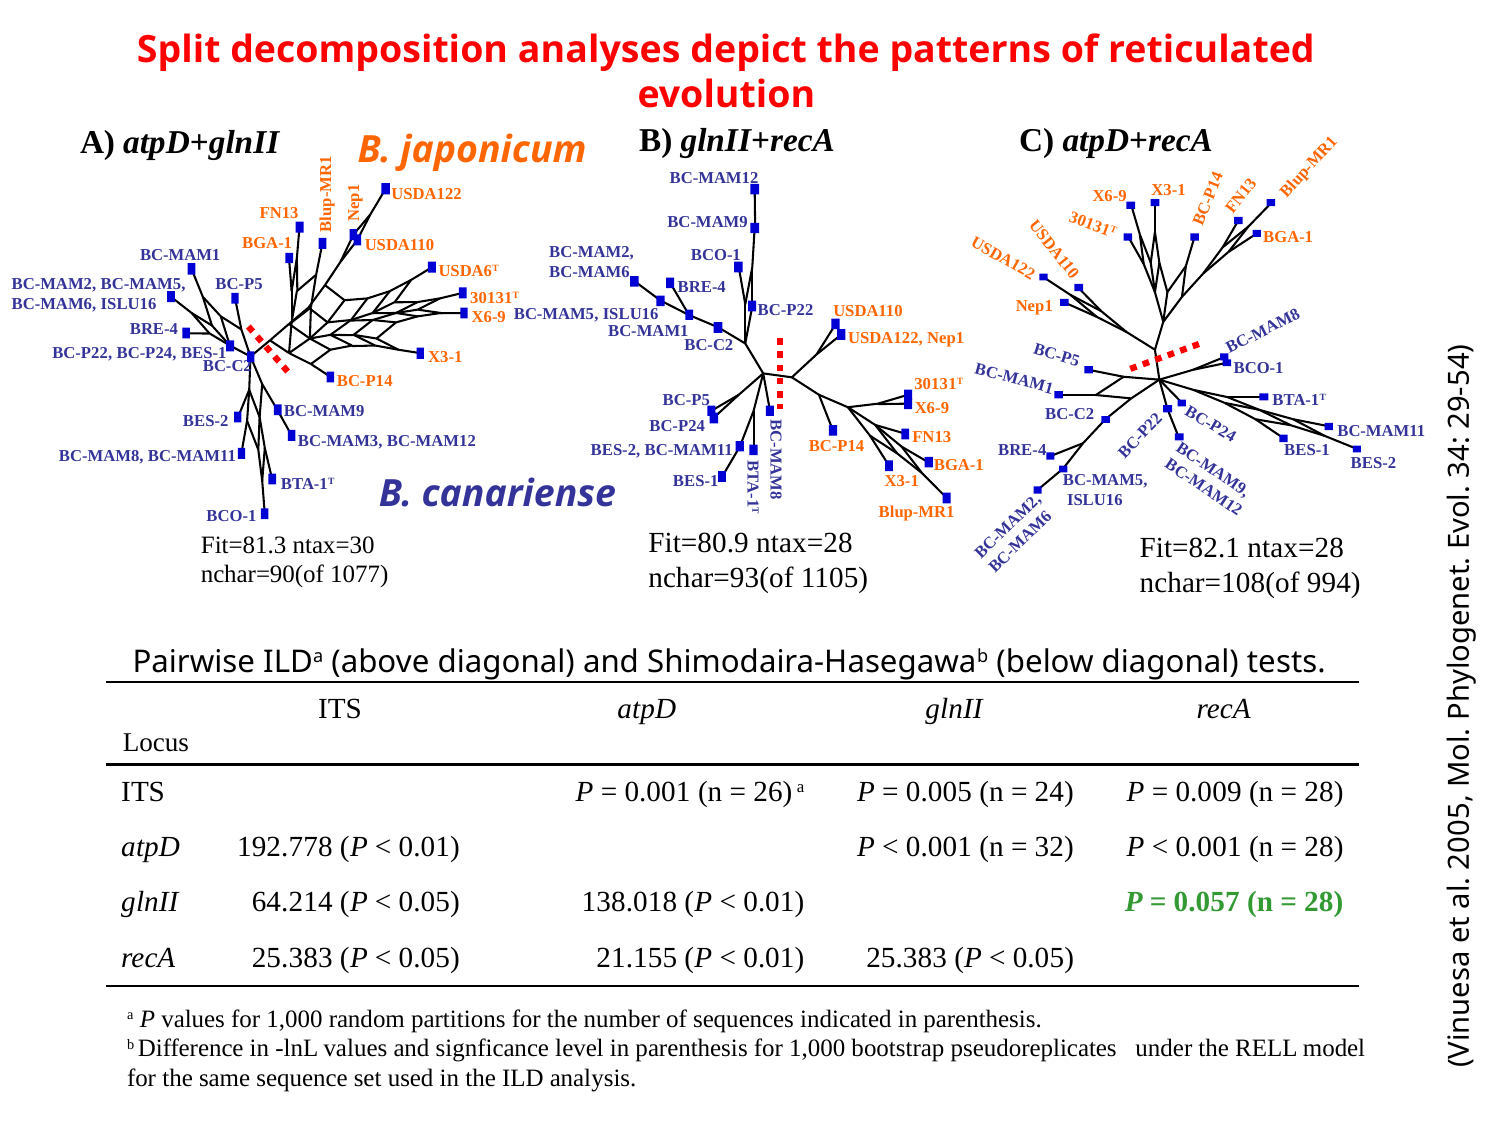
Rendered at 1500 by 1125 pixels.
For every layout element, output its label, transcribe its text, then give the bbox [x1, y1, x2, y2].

text_box ITS [206, 683, 475, 763]
text_box BC-P5 [1031, 337, 1083, 371]
text_box X3-1 [884, 470, 919, 491]
text_box [182, 327, 190, 339]
text_box BES-1 [672, 470, 719, 491]
text_box A) atpD+glnII [65, 113, 295, 168]
text_box BRE-4 [677, 275, 727, 296]
text_box 25.383 (P < 0.05) [206, 931, 475, 985]
text_box [381, 183, 390, 195]
text_box USDA110 [1025, 215, 1085, 283]
text_box [1084, 366, 1093, 374]
text_box [750, 183, 760, 195]
text_box BC-MAM5, ISLU16 [1062, 469, 1148, 510]
text_box BC-MAM8 [1221, 302, 1303, 357]
text_box [1259, 393, 1269, 401]
text_box BTA-1T [280, 472, 335, 493]
text_box BCO-1 [206, 505, 257, 526]
text_box [1177, 399, 1186, 407]
text_box X6-9 [1092, 184, 1128, 205]
text_box [1060, 298, 1069, 306]
text_box [234, 411, 242, 423]
text_box 21.155 (P < 0.01) [475, 931, 820, 985]
text_box atpD [106, 820, 206, 876]
text_box [1352, 445, 1361, 452]
text_box B. canariense [363, 461, 632, 522]
text_box [1039, 273, 1048, 281]
text_box BC-MAM1 [608, 323, 689, 340]
text_box [460, 307, 468, 319]
text_box 30131T [1066, 206, 1120, 243]
text_box Nep1 [342, 184, 363, 222]
text_box [719, 471, 726, 482]
text_box [901, 428, 910, 440]
text_box BGA-1 [933, 453, 984, 474]
text_box [1174, 433, 1184, 441]
text_box [268, 473, 277, 485]
text_box [942, 492, 951, 501]
text_box BC-P24 [649, 415, 706, 436]
text_box BES-2, BC-MAM11 [590, 438, 734, 459]
text_box [349, 229, 362, 246]
text_box glnII [820, 683, 1089, 763]
text_box X3-1 [428, 346, 463, 367]
text_box [416, 347, 424, 359]
text_box BCO-1 [690, 243, 741, 264]
text_box BTA-1T [744, 460, 765, 515]
text_box [734, 261, 743, 273]
text_box P < 0.001 (n = 32) [819, 820, 1089, 876]
text_box BC-MAM2, BC-MAM5, BC-MAM6, ISLU16 [11, 272, 195, 313]
text_box [713, 322, 723, 333]
text_box USDA110 [364, 234, 435, 255]
text_box USDA110 [833, 299, 904, 320]
text_box BC-MAM12 [669, 166, 759, 187]
text_box (Vinuesa et al. 2005, Mol. Phylogenet. Evol. 34: 29-54) [1432, 329, 1482, 1083]
text_box [1220, 353, 1232, 367]
text_box 64.214 (P < 0.05) [206, 876, 475, 931]
text_box [1054, 391, 1063, 399]
text_box C) atpD+recA [1004, 111, 1228, 166]
text_box [1266, 199, 1276, 207]
text_box P = 0.001 (n = 26) a [474, 766, 820, 820]
text_box [924, 456, 933, 468]
text_box BTA-1T [1272, 388, 1326, 409]
text_box X6-9 [914, 397, 950, 418]
text_box X6-9 [471, 305, 507, 326]
text_box [1163, 405, 1173, 413]
text_box FN13 [912, 425, 952, 446]
text_box BC-MAM5, ISLU16 [513, 302, 698, 323]
text_box Blup-MR1 [1274, 130, 1341, 201]
text_box [1046, 452, 1055, 460]
text_box BC-MAM9, BC-MAM12 [1161, 436, 1259, 520]
text_box [749, 444, 758, 456]
text_box recA [106, 931, 206, 985]
text_box BC-P22 [757, 298, 814, 319]
text_box BC-P14 [808, 434, 865, 455]
text_box Blup-MR1 [314, 156, 335, 233]
text_box BC-MAM2, BC-MAM6 [969, 473, 1066, 577]
text_box [1150, 199, 1160, 207]
text_box Split decomposition analyses depict the patterns of reticulated evolution [35, 17, 1418, 123]
text_box Blup-MR1 [878, 501, 955, 522]
text_box 30131T [914, 373, 987, 394]
text_box BGA-1 [242, 231, 293, 252]
text_box BRE-4 [129, 317, 179, 338]
text_box BC-MAM2, BC-MAM6 [549, 241, 656, 282]
text_box 138.018 (P < 0.01) [475, 875, 820, 931]
text_box USDA6T [438, 259, 499, 280]
text_box [237, 447, 246, 459]
text_box BC-P24 [1182, 400, 1241, 446]
text_box BC-P22 [1112, 407, 1166, 462]
text_box Nep1 [1015, 294, 1053, 315]
text_box FN13 [1219, 166, 1266, 217]
text_box [831, 318, 846, 340]
text_box [735, 441, 744, 452]
text_box BC-P22, BC-P24, BES-1 [52, 341, 228, 362]
text_box [707, 405, 719, 424]
text_box [1059, 465, 1068, 473]
text_box atpD [475, 683, 820, 763]
text_box BC-MAM1 [973, 357, 1057, 398]
text_box BC-C2 [202, 354, 253, 375]
text_box BC-P14 [1187, 168, 1227, 229]
text_box BC-MAM1 [139, 243, 221, 264]
text_box 192.778 (P < 0.01) [206, 819, 475, 876]
text_box [1126, 201, 1136, 209]
text_box BES-1 [1284, 439, 1330, 460]
text_box recA [1089, 683, 1359, 763]
text_box [295, 221, 304, 233]
text_box BES-2 [1350, 452, 1397, 473]
text_box [765, 405, 774, 416]
text_box [427, 261, 436, 273]
text_box Pairwise ILDa (above diagonal) and Shimodaira-Hasegawab (below diagonal) tests. [64, 633, 1394, 686]
text_box BC-MAM11 [1337, 420, 1426, 441]
text_box X3-1 [1151, 178, 1186, 199]
text_box [247, 351, 255, 363]
text_box [1234, 216, 1243, 225]
text_box [885, 460, 893, 470]
text_box [226, 340, 235, 352]
text_box BC-MAM9 [283, 399, 365, 420]
text_box P = 0.005 (n = 24) [820, 766, 1089, 820]
text_box [1190, 233, 1199, 241]
text_box [685, 309, 694, 320]
text_box [1123, 233, 1133, 241]
text_box [458, 287, 467, 299]
text_box [187, 264, 196, 275]
text_box B. japonicum [342, 117, 603, 178]
text_box [287, 429, 296, 441]
text_box [285, 252, 294, 264]
text_box [666, 277, 675, 289]
text_box [904, 389, 913, 410]
text_box BC-P5 [215, 272, 263, 293]
text_box glnII [106, 876, 206, 931]
text_box Fit=82.1 ntax=28 nchar=108(of 994) [1139, 528, 1376, 599]
text_box 25.383 (P < 0.05) [820, 930, 1089, 985]
text_box BES-2 [182, 409, 229, 430]
text_box B) glnII+recA [624, 111, 850, 166]
text_box [1074, 283, 1084, 292]
text_box BCO-1 [1233, 356, 1284, 377]
text_box [231, 293, 239, 304]
text_box ITS [106, 766, 206, 820]
text_box [656, 295, 665, 302]
text_box [828, 425, 838, 434]
text_box [1252, 229, 1261, 237]
text_box P = 0.009 (n = 28) [1089, 766, 1359, 820]
text_box BRE-4 [998, 438, 1047, 459]
text_box [260, 508, 269, 520]
text_box [1279, 434, 1288, 443]
text_box P < 0.001 (n = 28) [1089, 820, 1359, 876]
text_box Fit=81.3 ntax=30 nchar=90(of 1077) [200, 528, 425, 589]
text_box BC-P14 [336, 370, 393, 391]
text_box Locus [106, 683, 206, 763]
text_box BGA-1 [1263, 226, 1314, 247]
text_box P = 0.057 (n = 28) [1088, 876, 1359, 931]
text_box BC-MAM8 [767, 419, 788, 501]
text_box [326, 371, 335, 383]
text_box BC-MAM8, BC-MAM11 [58, 444, 237, 465]
text_box BC-P5 [662, 388, 711, 410]
text_box FN13 [259, 202, 299, 223]
text_box BC-MAM3, BC-MAM12 [297, 429, 477, 450]
text_box USDA122, Nep1 [848, 326, 965, 347]
text_box [1324, 422, 1333, 431]
text_box [318, 237, 327, 249]
text_box a P values for 1,000 random partitions for the number of sequences indicated in parenthesis. b Difference in -lnL values and signficance level in parenthesis for 1,000 bootstrap pseudoreplicates under the RELL model for the same sequence set used in the ILD analysis. [112, 994, 1388, 1100]
text_box [273, 404, 282, 416]
text_box [1101, 416, 1110, 423]
text_box [748, 300, 757, 312]
text_box [750, 222, 760, 234]
text_box BC-MAM9 [667, 210, 748, 231]
text_box BC-C2 [684, 333, 734, 354]
text_box 30131T [470, 286, 520, 307]
text_box USDA122 [391, 183, 463, 204]
text_box [630, 282, 639, 287]
text_box Fit=80.9 ntax=28 nchar=93(of 1105) [648, 523, 880, 594]
text_box BC-C2 [1045, 402, 1095, 423]
text_box USDA122 [968, 231, 1040, 284]
